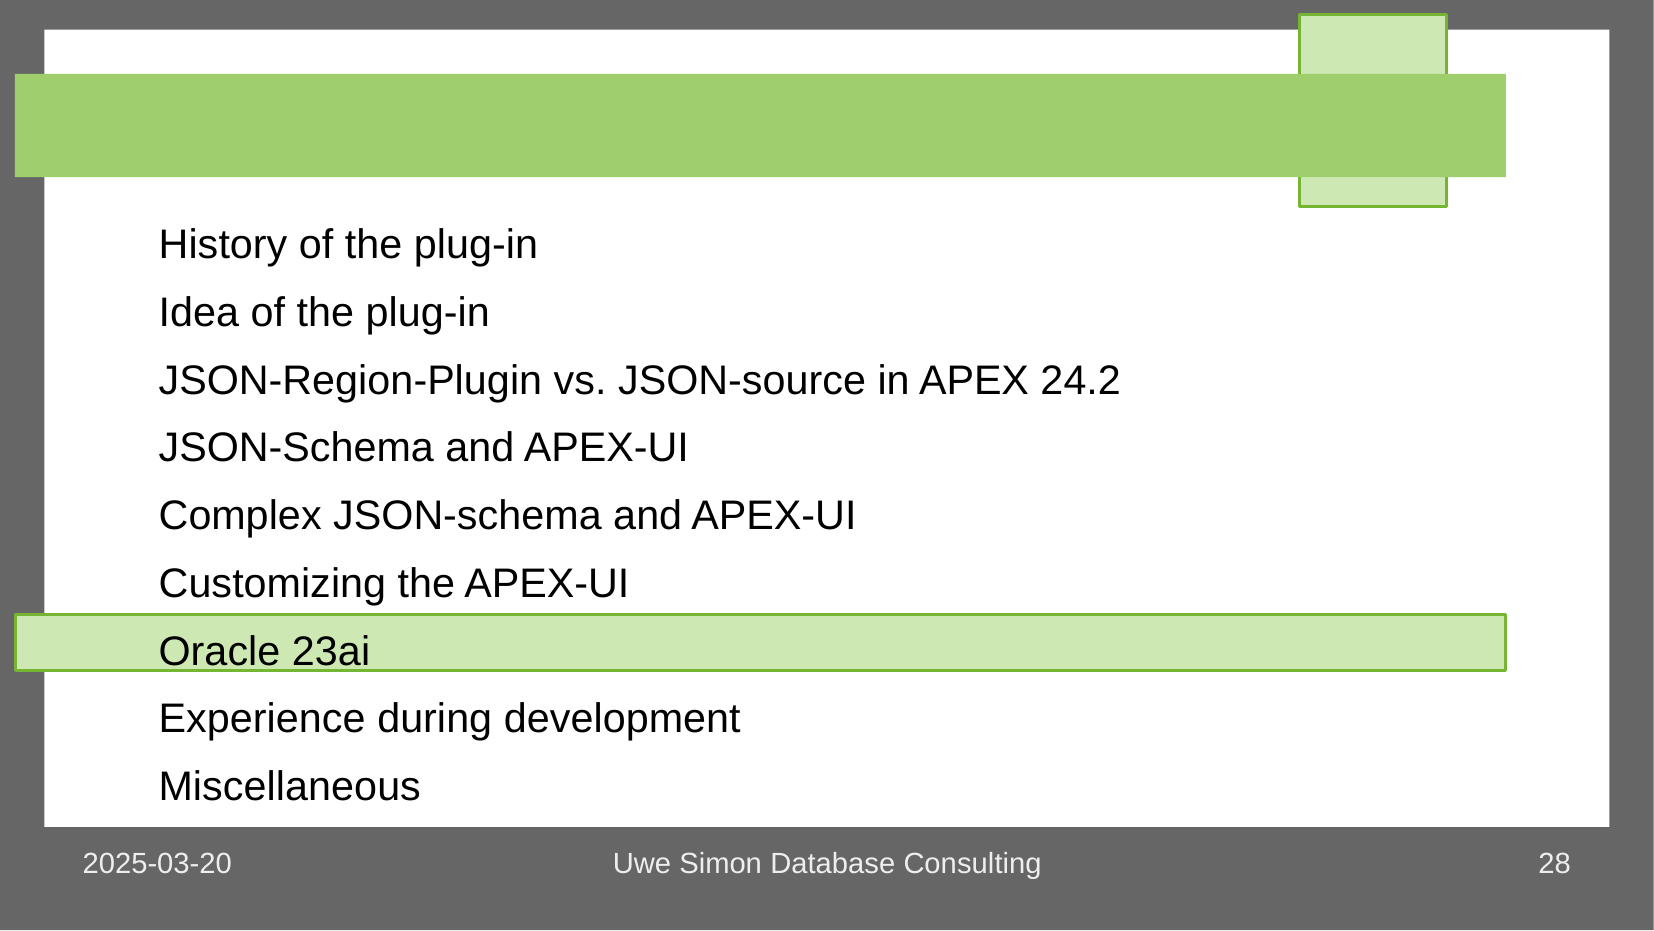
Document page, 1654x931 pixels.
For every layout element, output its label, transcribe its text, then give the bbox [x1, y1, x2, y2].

list History of the plug-in Idea of the plug-in JSON-Region-Plugin vs. JSON-source in APEX 24.2 JSON-Schema and APEX-UI Complex JSON-schema and APEX-UI Customizing the APEX-UI Oracle 23ai Experience during development Miscellaneous [88, 221, 1565, 813]
text_box [15, 614, 88, 671]
